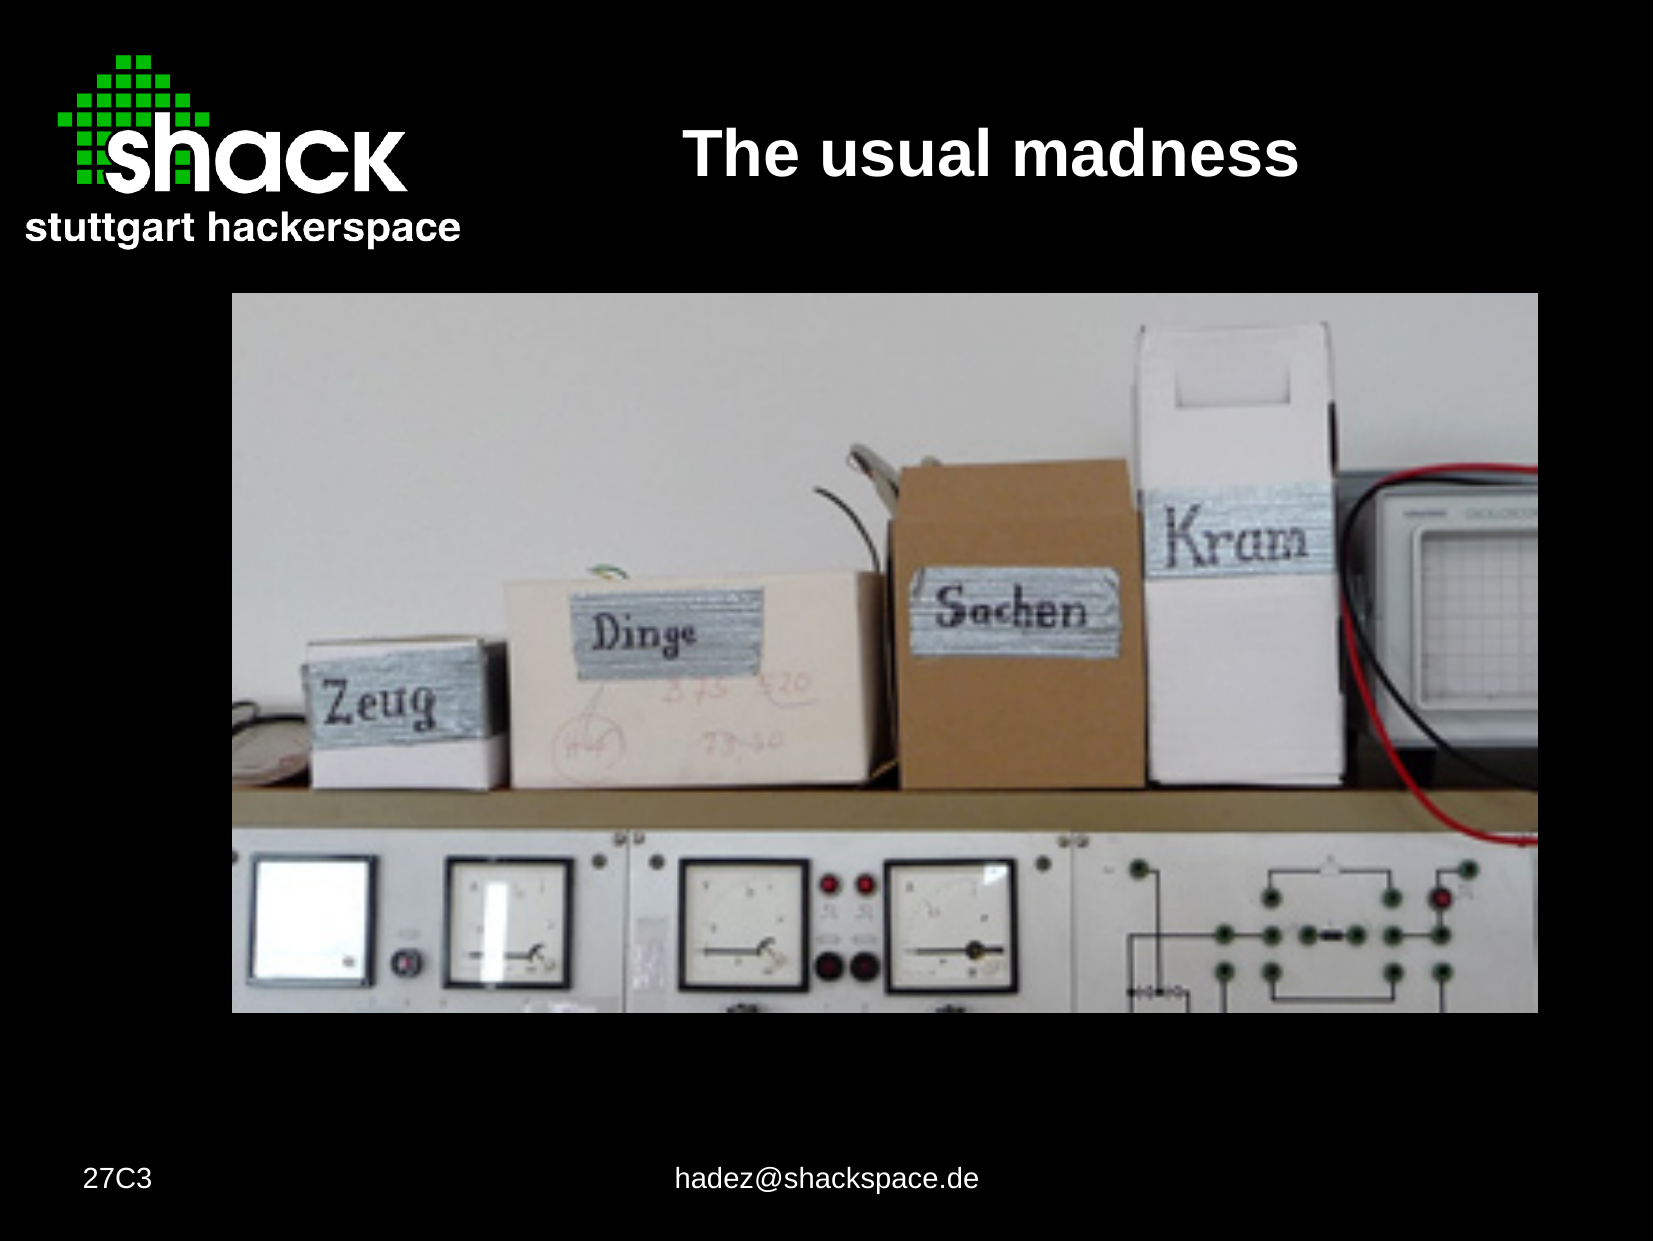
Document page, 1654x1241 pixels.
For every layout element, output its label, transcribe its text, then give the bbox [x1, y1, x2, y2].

title The usual madness [412, 49, 1571, 257]
picture [232, 293, 1538, 1013]
picture [8, 47, 477, 257]
